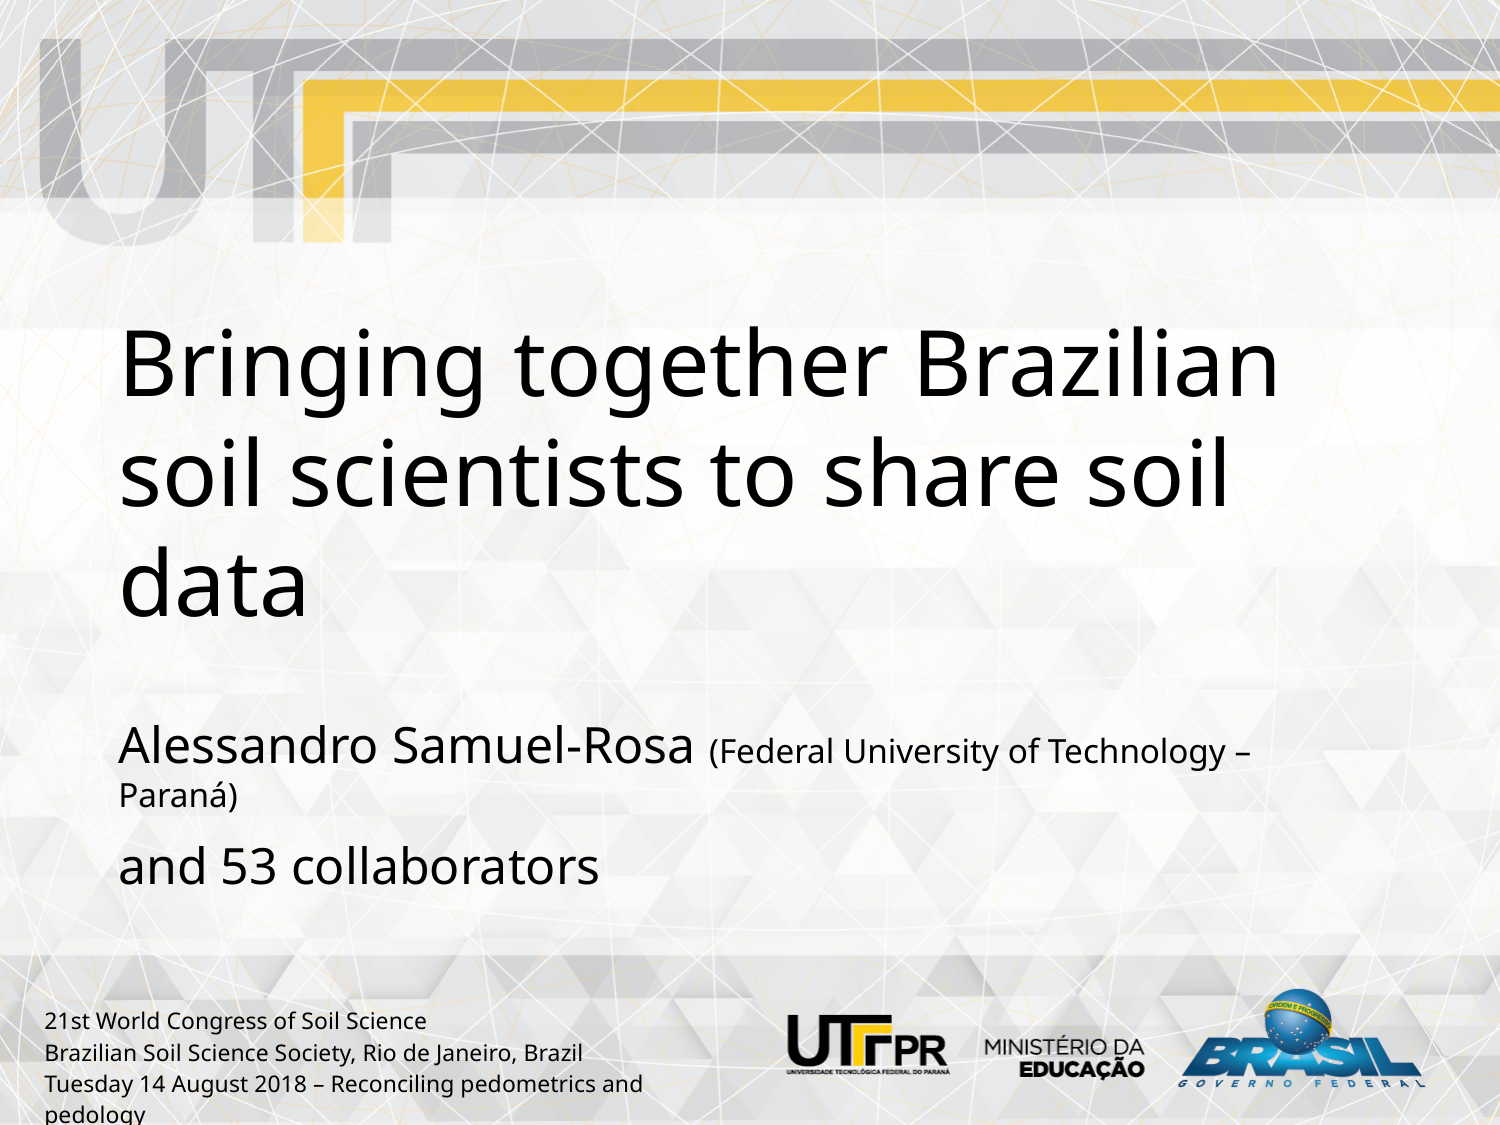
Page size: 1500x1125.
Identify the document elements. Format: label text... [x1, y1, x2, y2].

picture [0, 0, 1500, 1125]
picture [48, 1112, 55, 1122]
subtitle Alessandro Samuel-Rosa (Federal University of Technology – Paraná) and 53 collaborators [103, 706, 1379, 849]
text_box 21st World Congress of Soil Science Brazilian Soil Science Society, Rio de Janeiro, Brazil Tuesday 14 August 2018 – Reconciling pedometrics and pedology [29, 998, 751, 1105]
picture [122, 1112, 129, 1122]
title Bringing together Brazilian soil scientists to share soil data [103, 351, 1379, 643]
